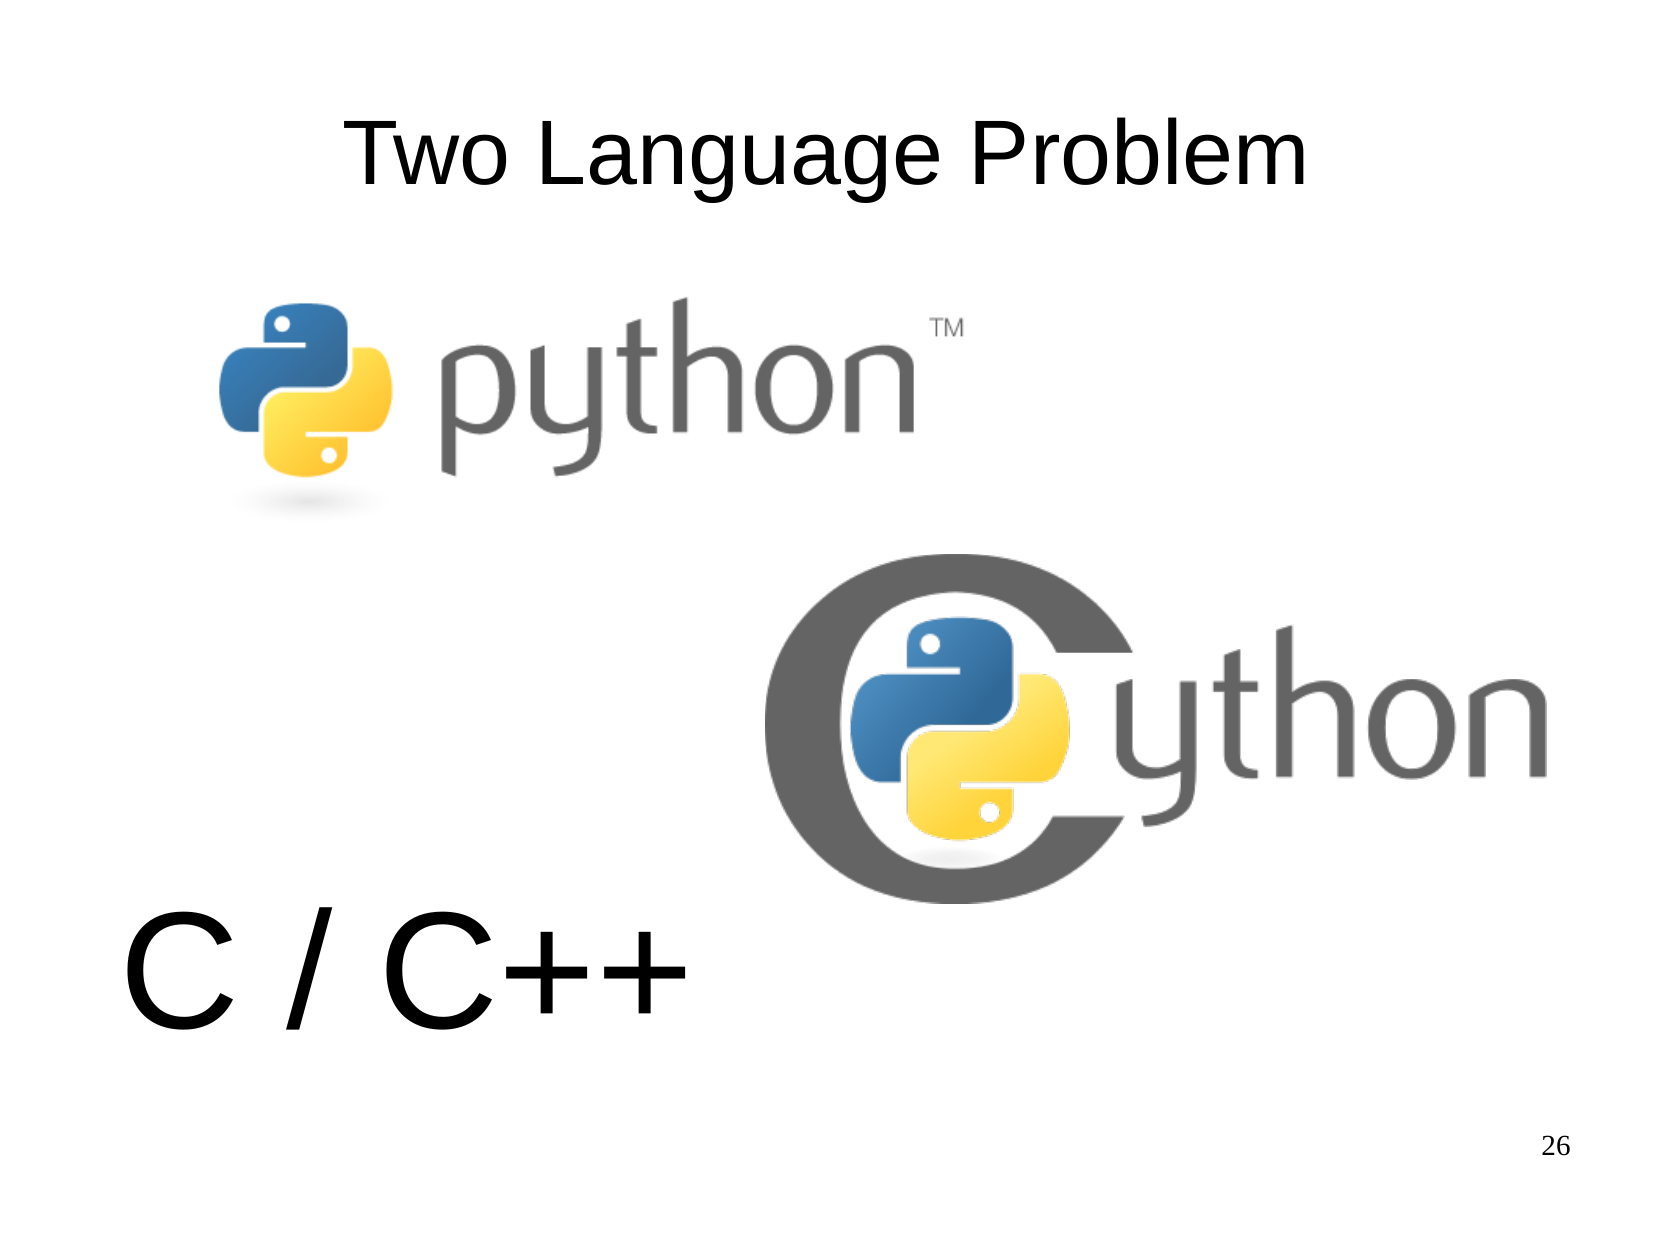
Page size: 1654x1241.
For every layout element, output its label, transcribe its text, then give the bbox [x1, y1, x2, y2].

picture [96, 252, 1547, 904]
title Two Language Problem [82, 49, 1571, 257]
text_box C / C++ [105, 870, 766, 1072]
